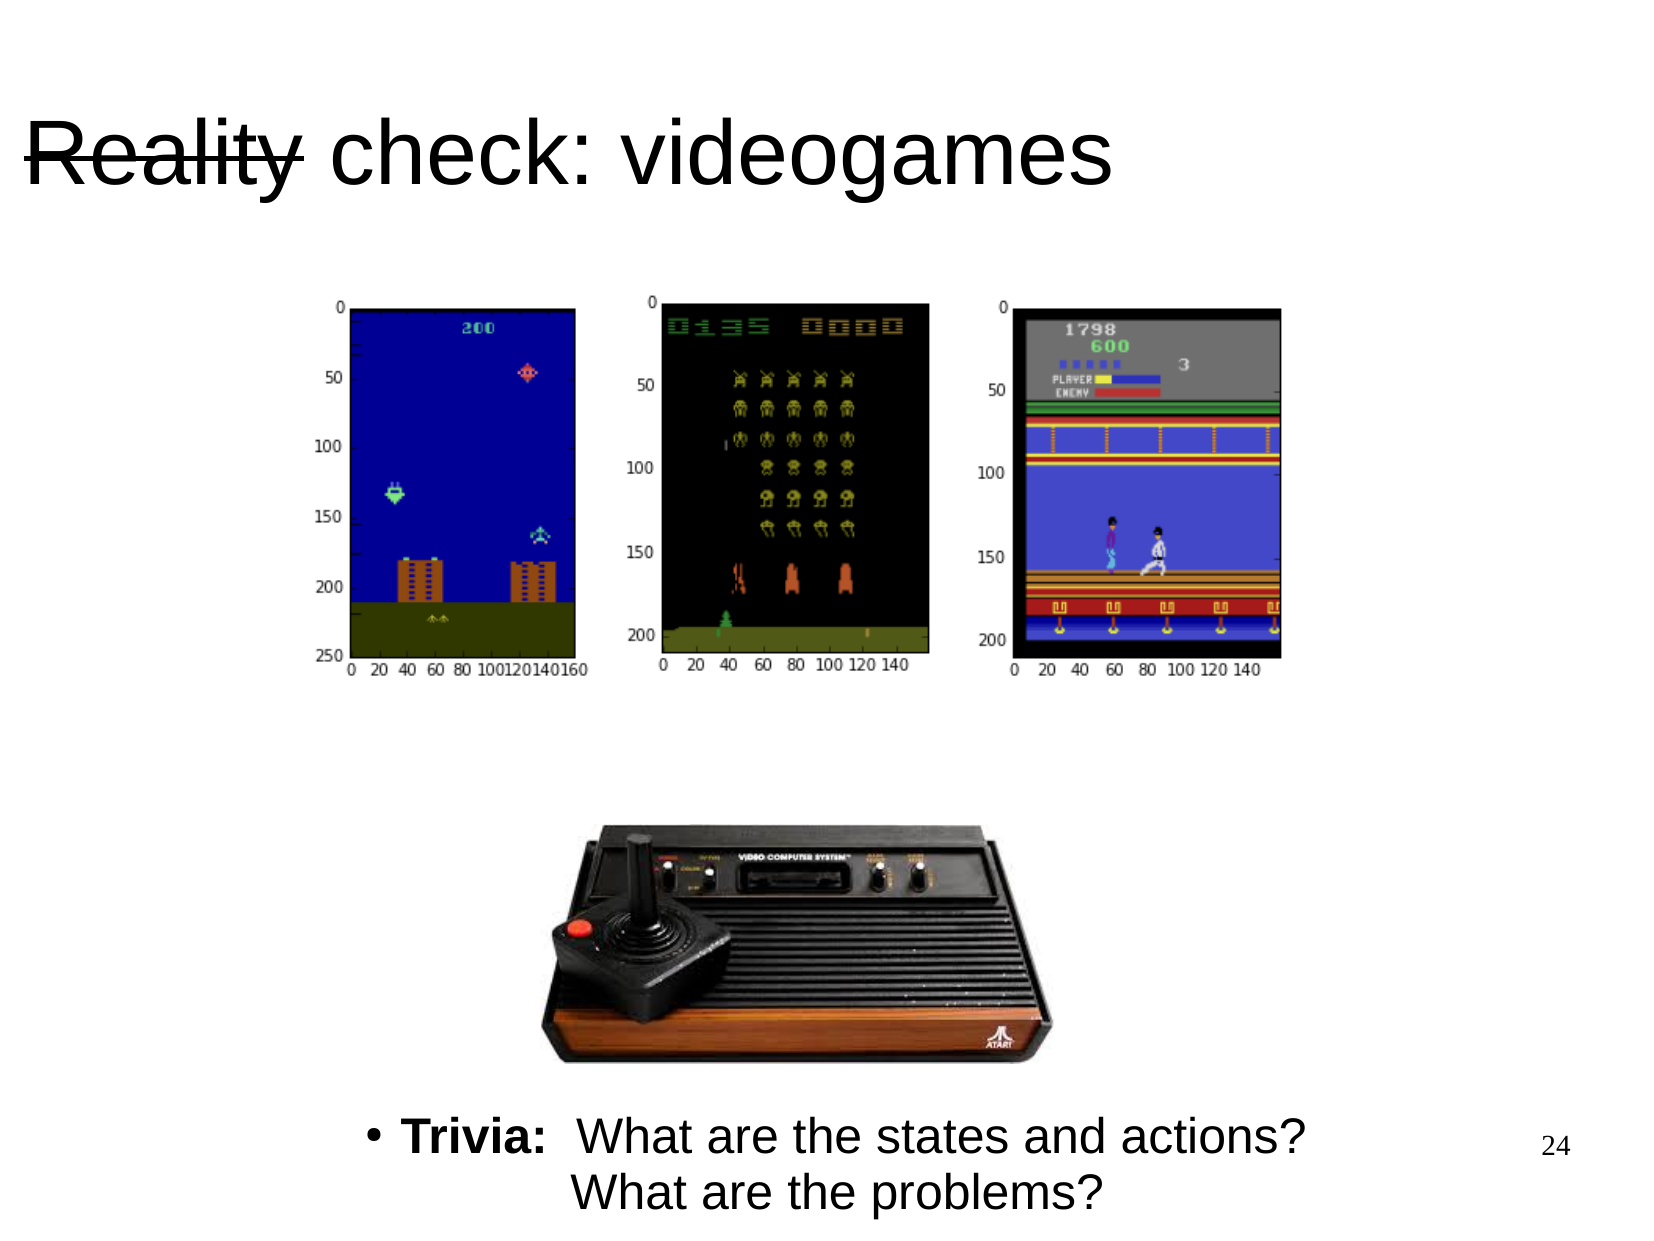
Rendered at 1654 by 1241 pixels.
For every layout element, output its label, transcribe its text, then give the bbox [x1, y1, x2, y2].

picture [966, 290, 1291, 691]
title Reality check: videogames [23, 49, 1512, 257]
picture [615, 285, 939, 686]
text_box Trivia: What are the states and actions? What are the problems? [315, 1101, 1445, 1229]
picture [540, 824, 1055, 1064]
picture [303, 290, 601, 691]
